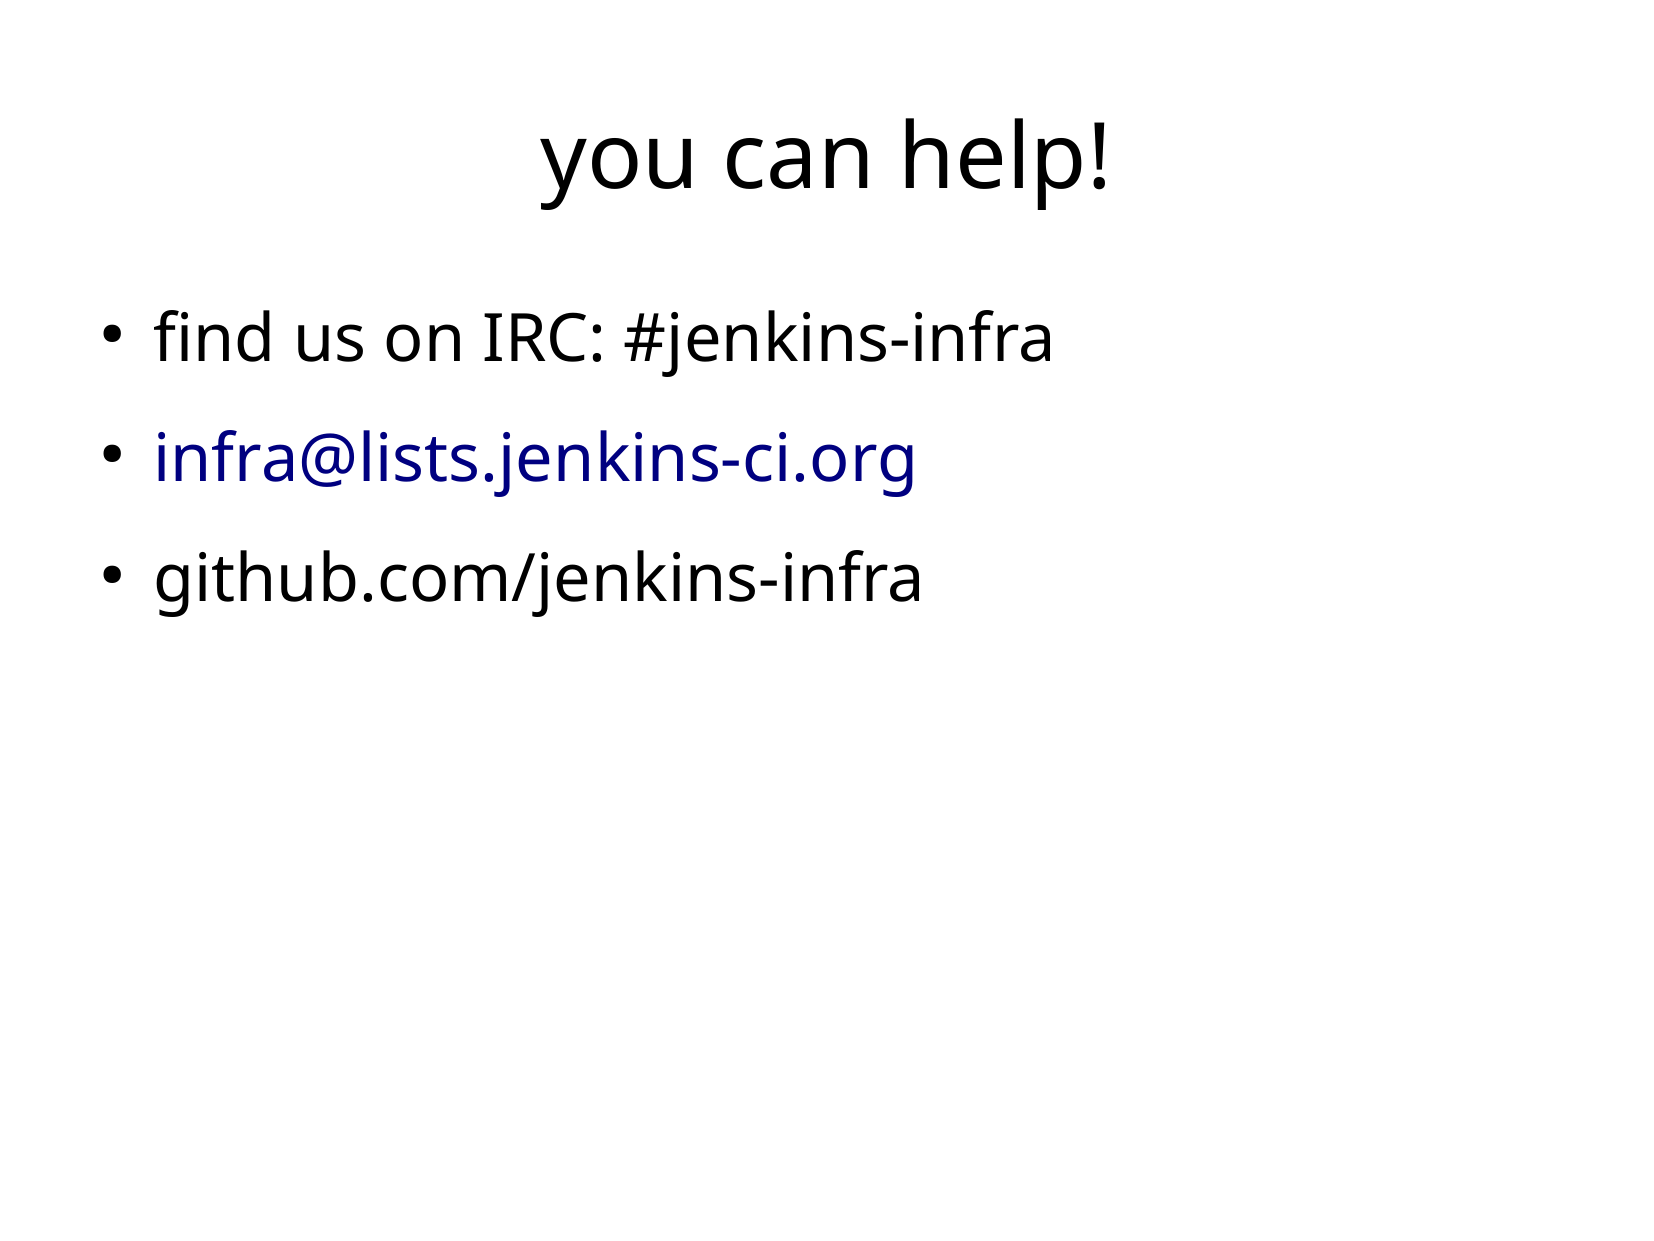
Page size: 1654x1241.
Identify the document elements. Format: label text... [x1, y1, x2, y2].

title you can help! [82, 49, 1571, 257]
list find us on IRC: #jenkins-infra infra@lists.jenkins-ci.org github.com/jenkins-infra [82, 290, 1571, 1010]
